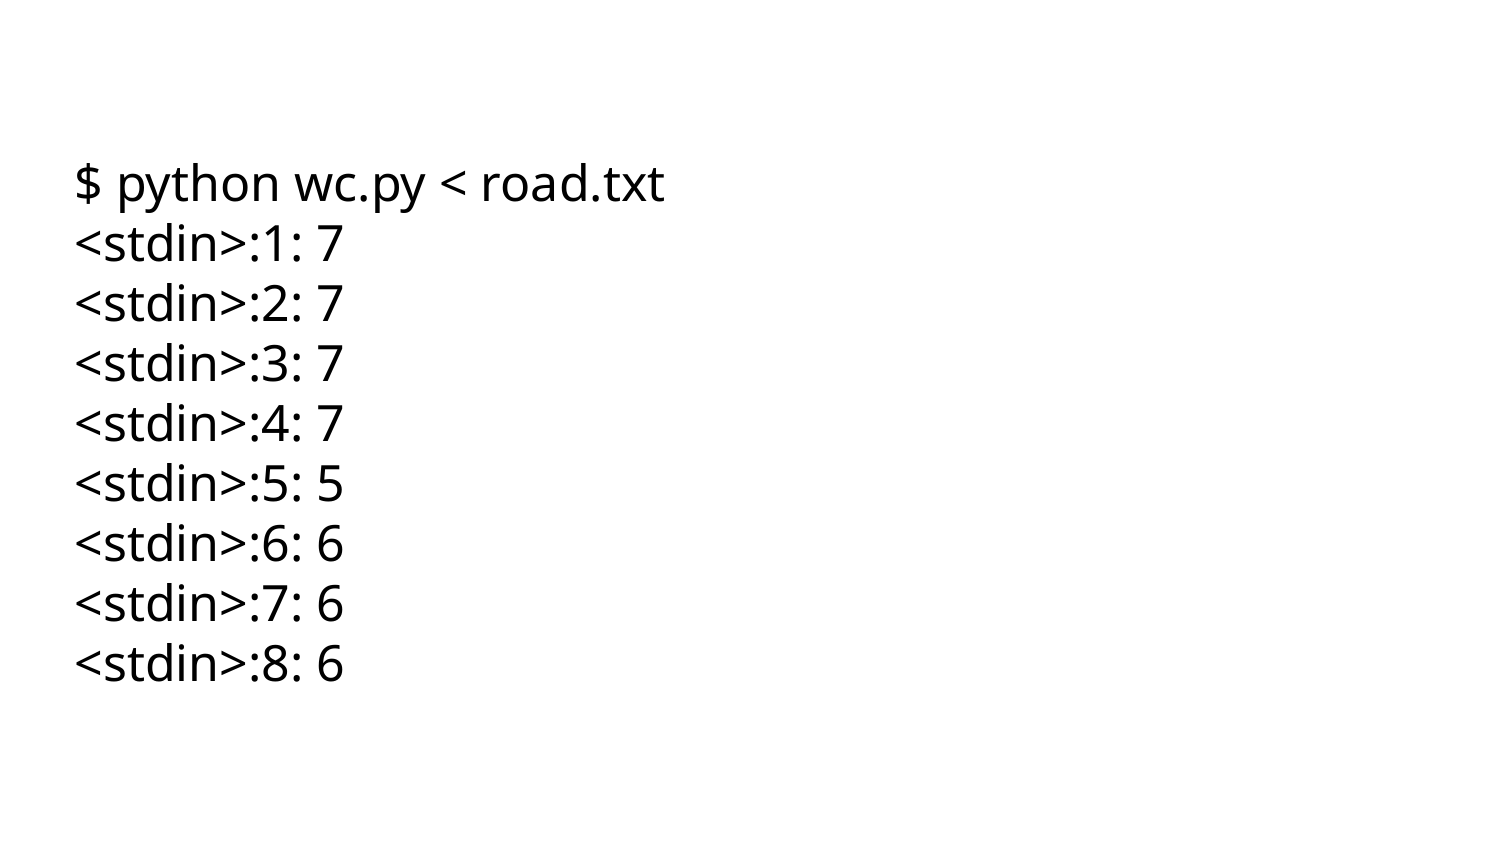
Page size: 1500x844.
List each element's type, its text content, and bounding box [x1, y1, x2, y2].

title $ python wc.py < road.txt <stdin>:1: 7 <stdin>:2: 7 <stdin>:3: 7 <stdin>:4: 7 <stdin>:5: 5 <stdin>:6: 6 <stdin>:7: 6 <stdin>:8: 6 [59, 44, 1441, 799]
